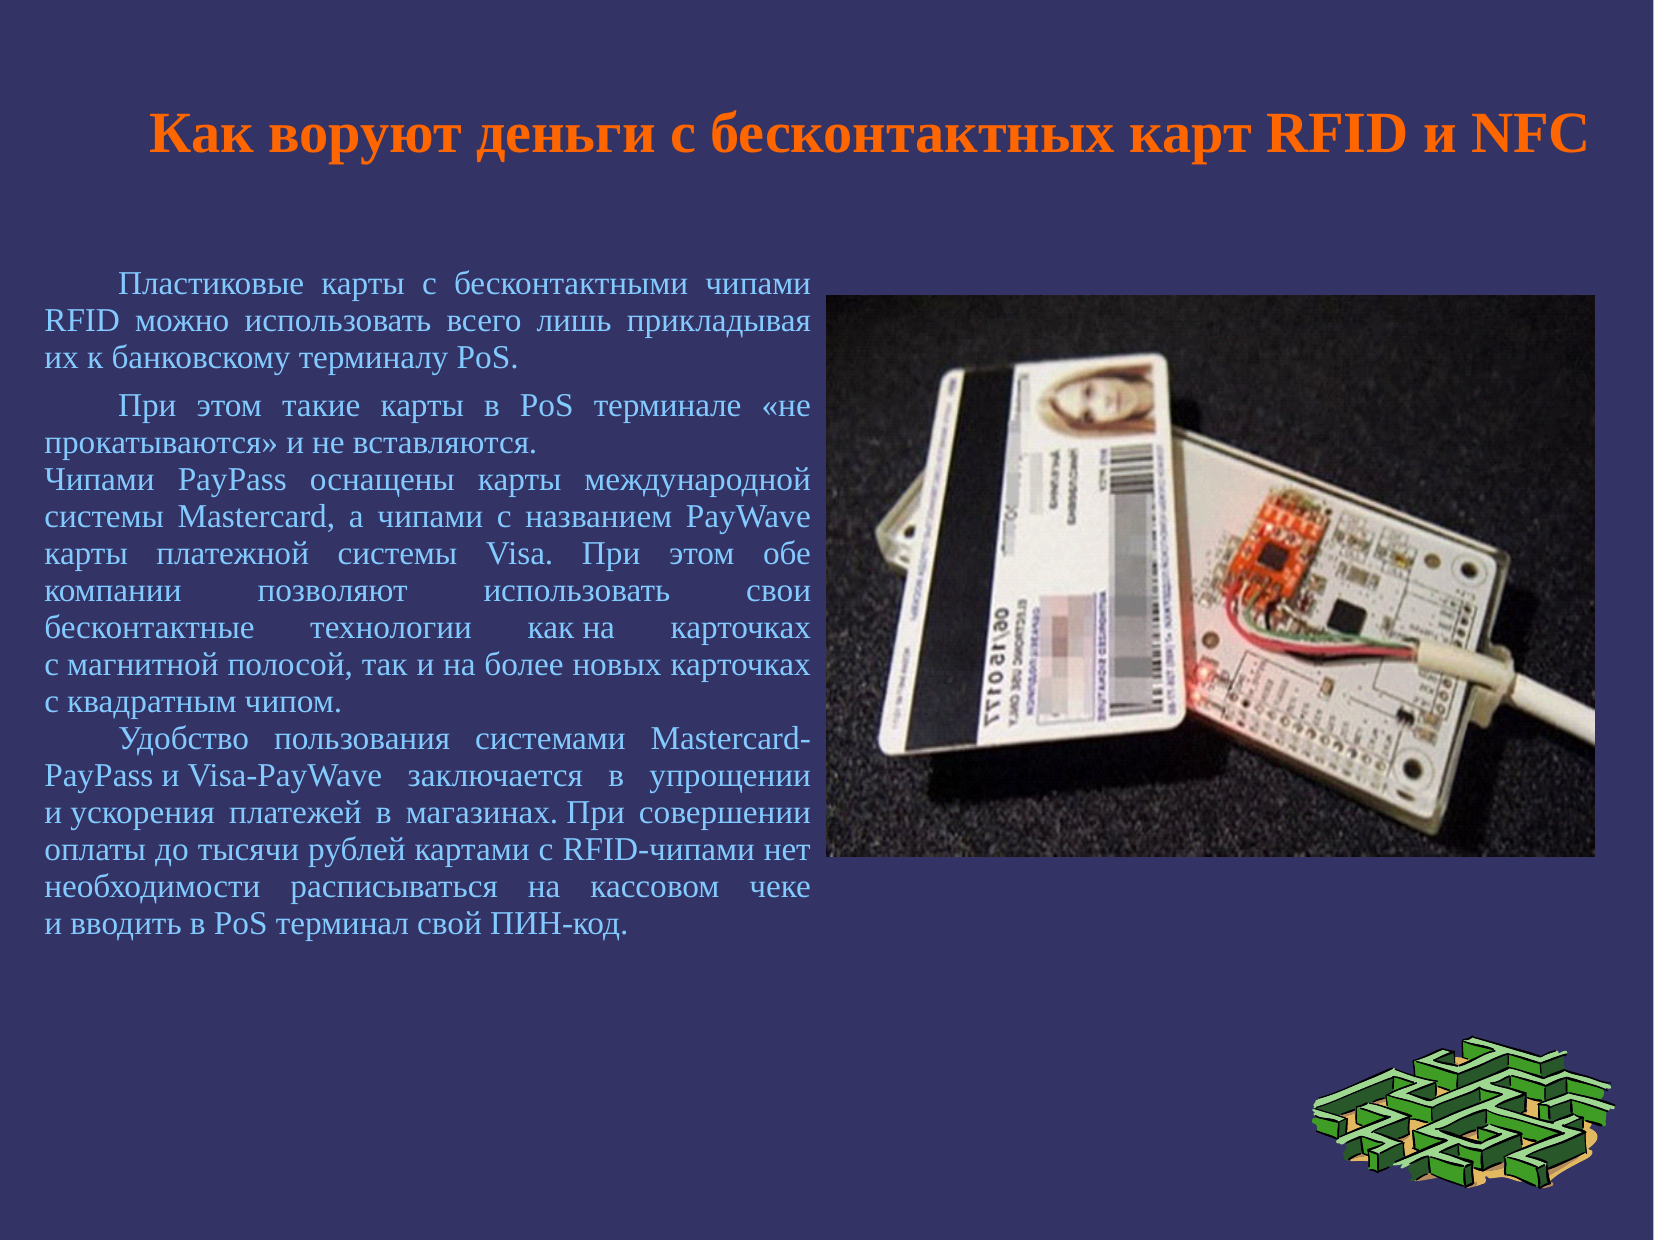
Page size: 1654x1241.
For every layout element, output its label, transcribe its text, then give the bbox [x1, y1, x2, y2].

title Как воруют деньги с бесконтактных карт RFID и NFC [118, 29, 1623, 237]
text_box Пластиковые карты с бесконтактными чипами RFID можно использовать всего лишь прикладывая их к банковскому терминалу PoS. При этом такие карты в PoS терминале «не прокатываются» и не вставляются. Чипами PayPass оснащены карты международной системы Mastercard, а чипами с названием PayWave карты платежной системы Visa. При этом обе компании позволяют использовать свои бесконтактные технологии как на карточках с магнитной полосой, так и на более новых карточках с квадратным чипом. Удобство пользования системами Mastercard-PayPass и Visa-PayWave заключается в упрощении и ускорения платежей в магазинах. При совершении оплаты до тысячи рублей картами с RFID-чипами нет необходимости расписываться на кассовом чеке и вводить в PoS терминал свой ПИН-код. [29, 257, 827, 1063]
picture [827, 295, 1595, 857]
